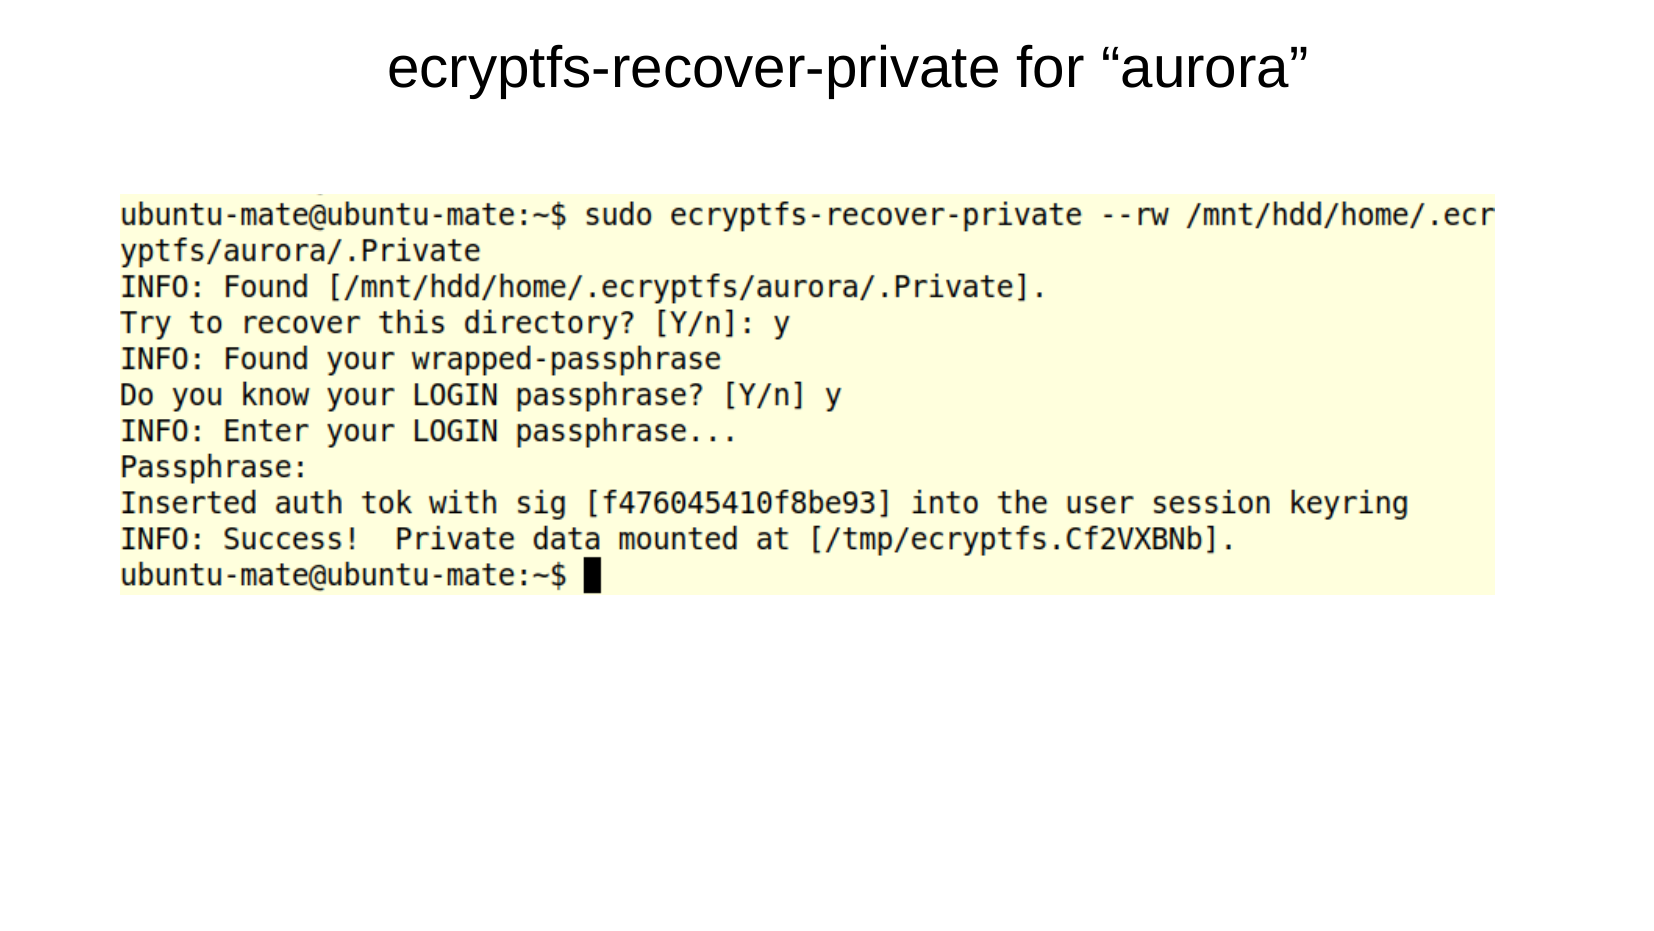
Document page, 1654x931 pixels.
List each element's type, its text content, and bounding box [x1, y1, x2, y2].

title ecryptfs-recover-private for “aurora” [35, 21, 1626, 115]
picture [120, 194, 1495, 595]
